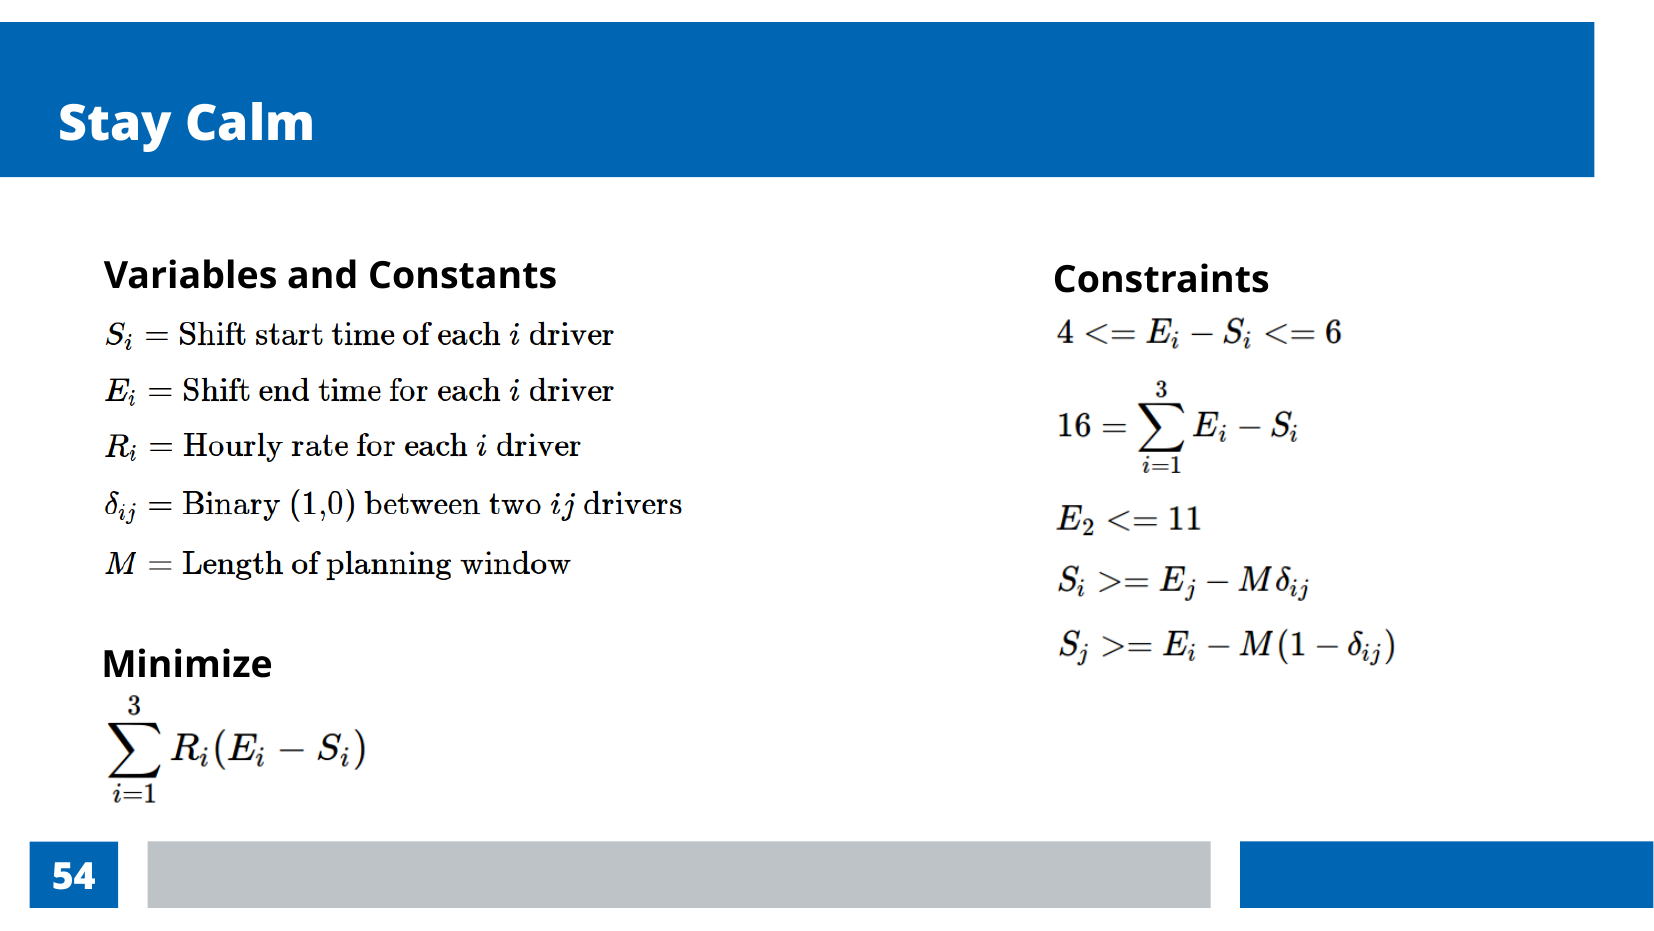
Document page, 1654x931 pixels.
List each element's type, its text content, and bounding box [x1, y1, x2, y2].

text_box Minimize [86, 630, 305, 693]
picture [100, 315, 690, 586]
title Stay Calm [59, 44, 1595, 156]
picture [1050, 314, 1397, 672]
picture [104, 689, 375, 811]
text_box Variables and Constants [89, 241, 632, 304]
text_box Constraints [1038, 245, 1312, 308]
